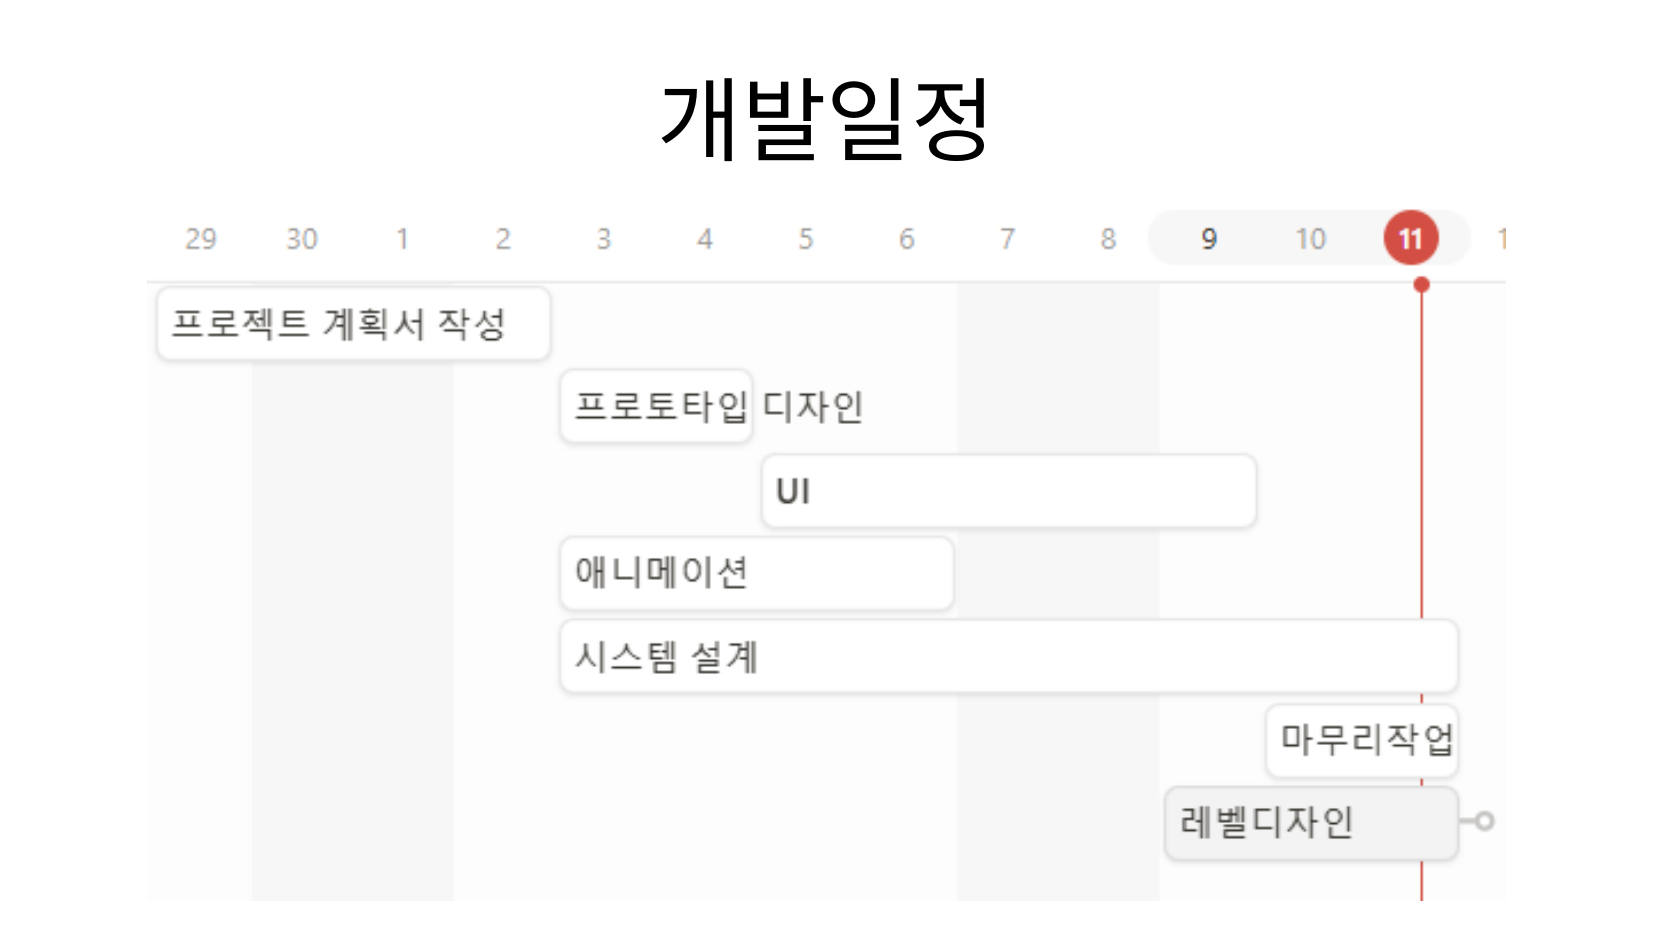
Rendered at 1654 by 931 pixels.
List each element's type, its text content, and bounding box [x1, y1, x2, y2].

title 개발일정 [82, 37, 1571, 193]
picture [147, 206, 1506, 901]
